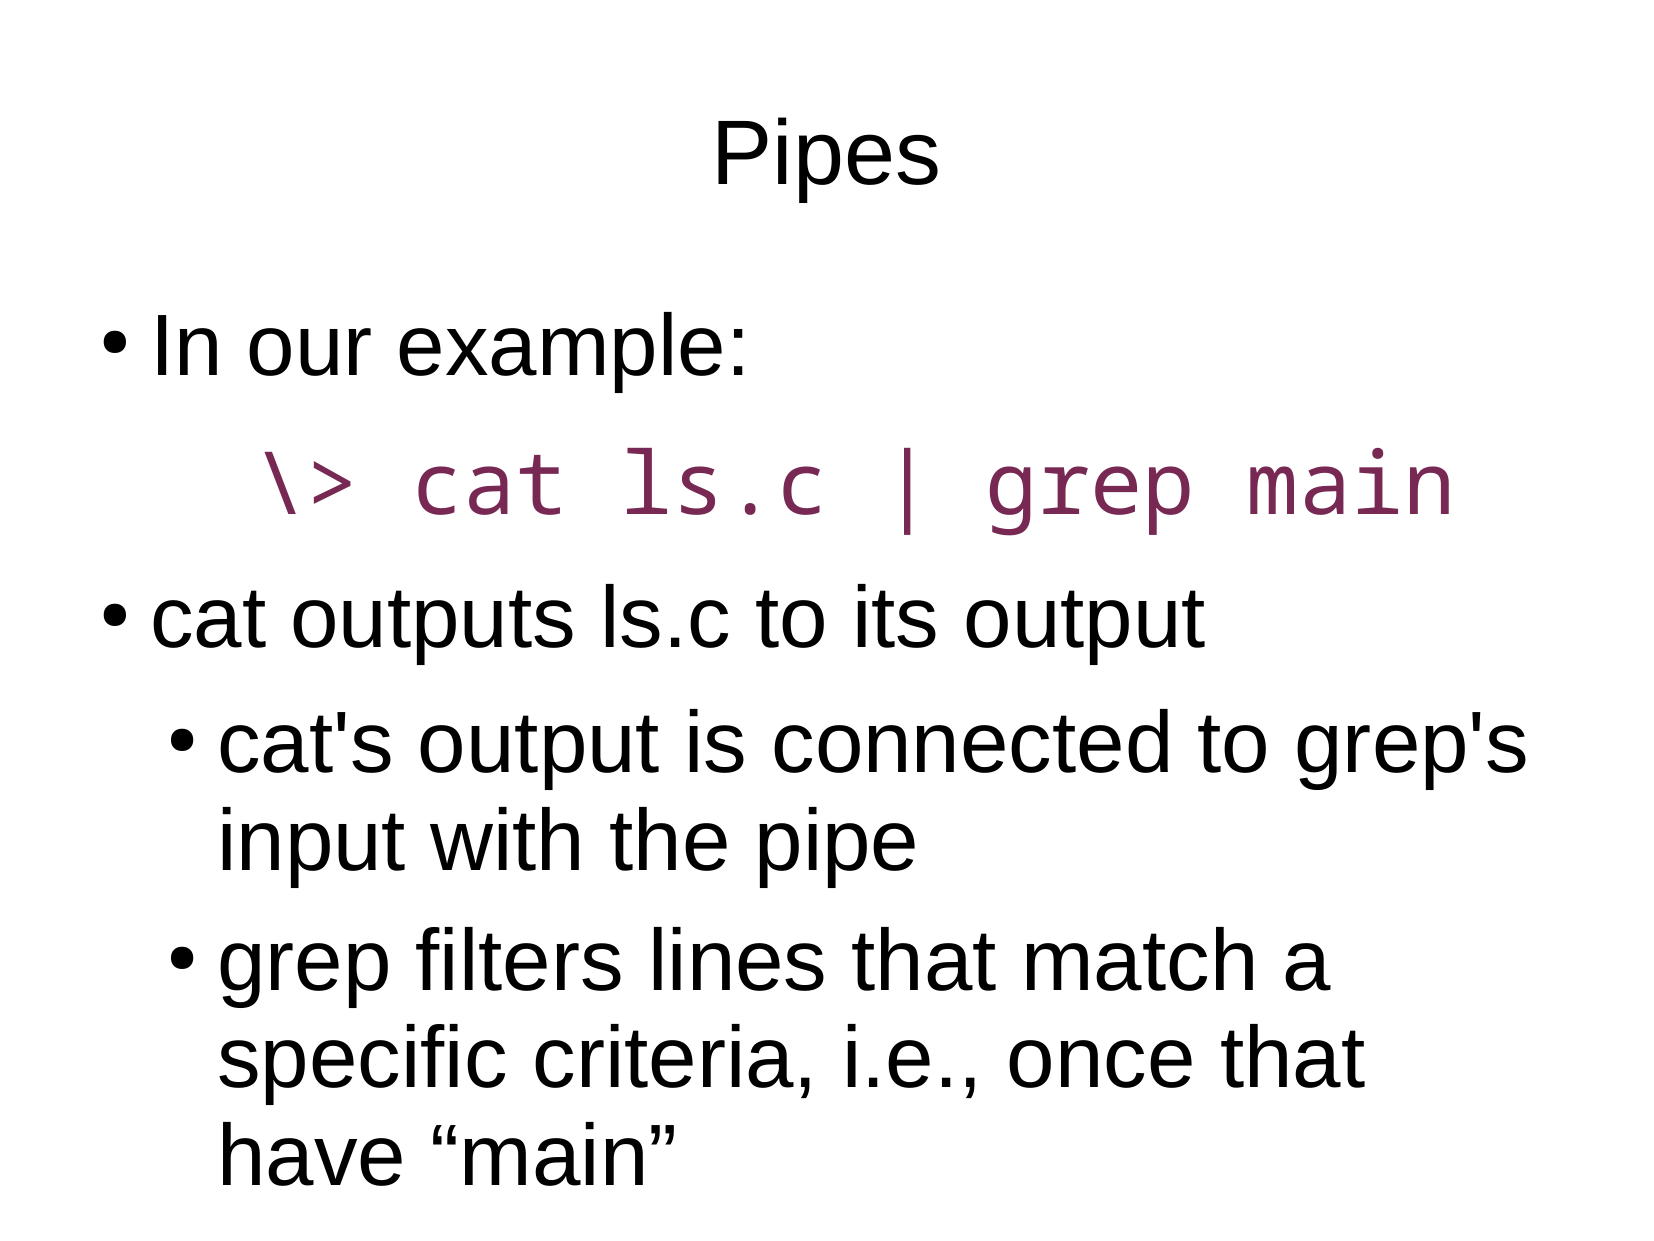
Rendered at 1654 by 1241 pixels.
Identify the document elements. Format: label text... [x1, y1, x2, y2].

title Pipes [82, 49, 1571, 257]
list In our example: \> cat ls.c | grep main cat outputs ls.c to its output cat's output is connected to grep's input with the pipe grep filters lines that match a specific criteria, i.e., once that have “main” [82, 296, 1571, 1206]
